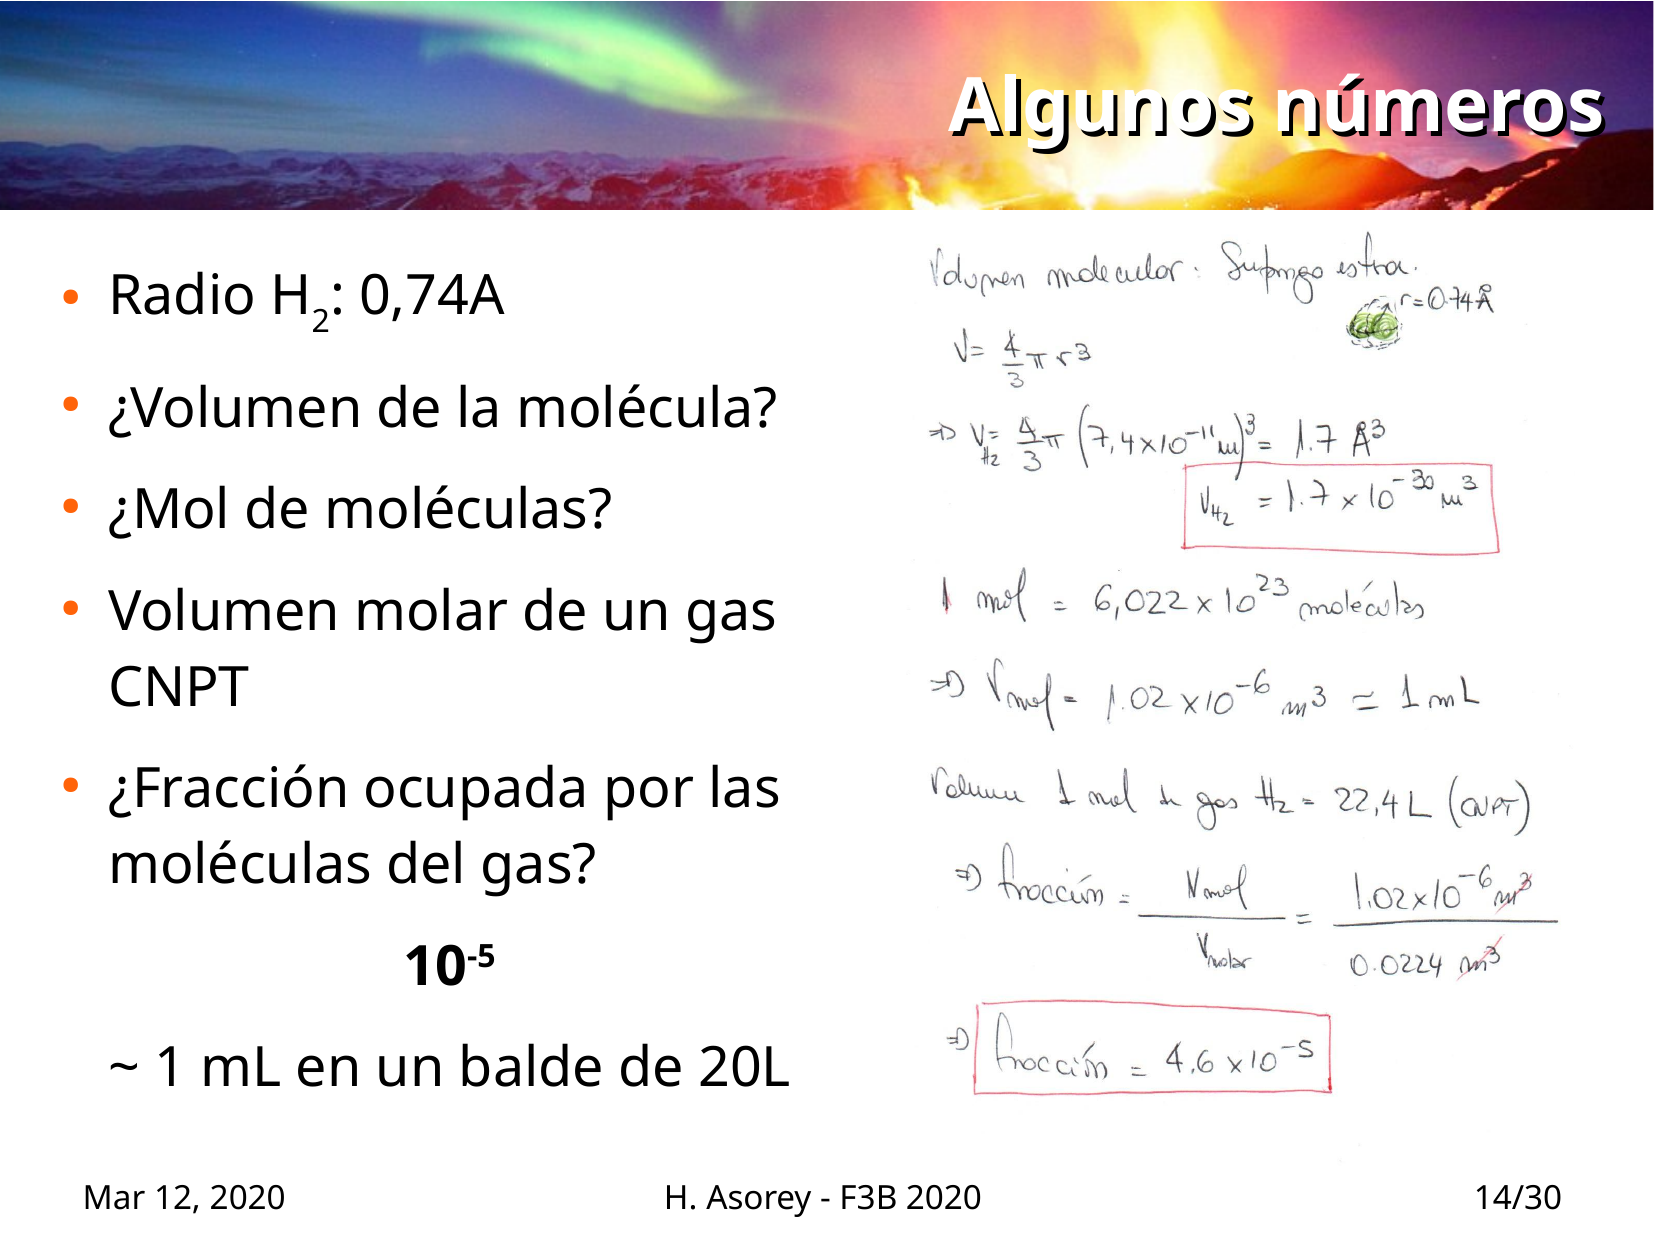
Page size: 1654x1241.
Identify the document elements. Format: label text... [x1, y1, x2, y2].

picture [0, 1, 1654, 210]
picture [906, 225, 1576, 1171]
list Radio H2: 0,74A ¿Volumen de la molécula? ¿Mol de moléculas? Volumen molar de un gas CNPT ¿Fracción ocupada por las moléculas del gas? 10-5 ~ 1 mL en un balde de 20L [45, 255, 807, 1156]
title Algunos números [45, 15, 1606, 191]
